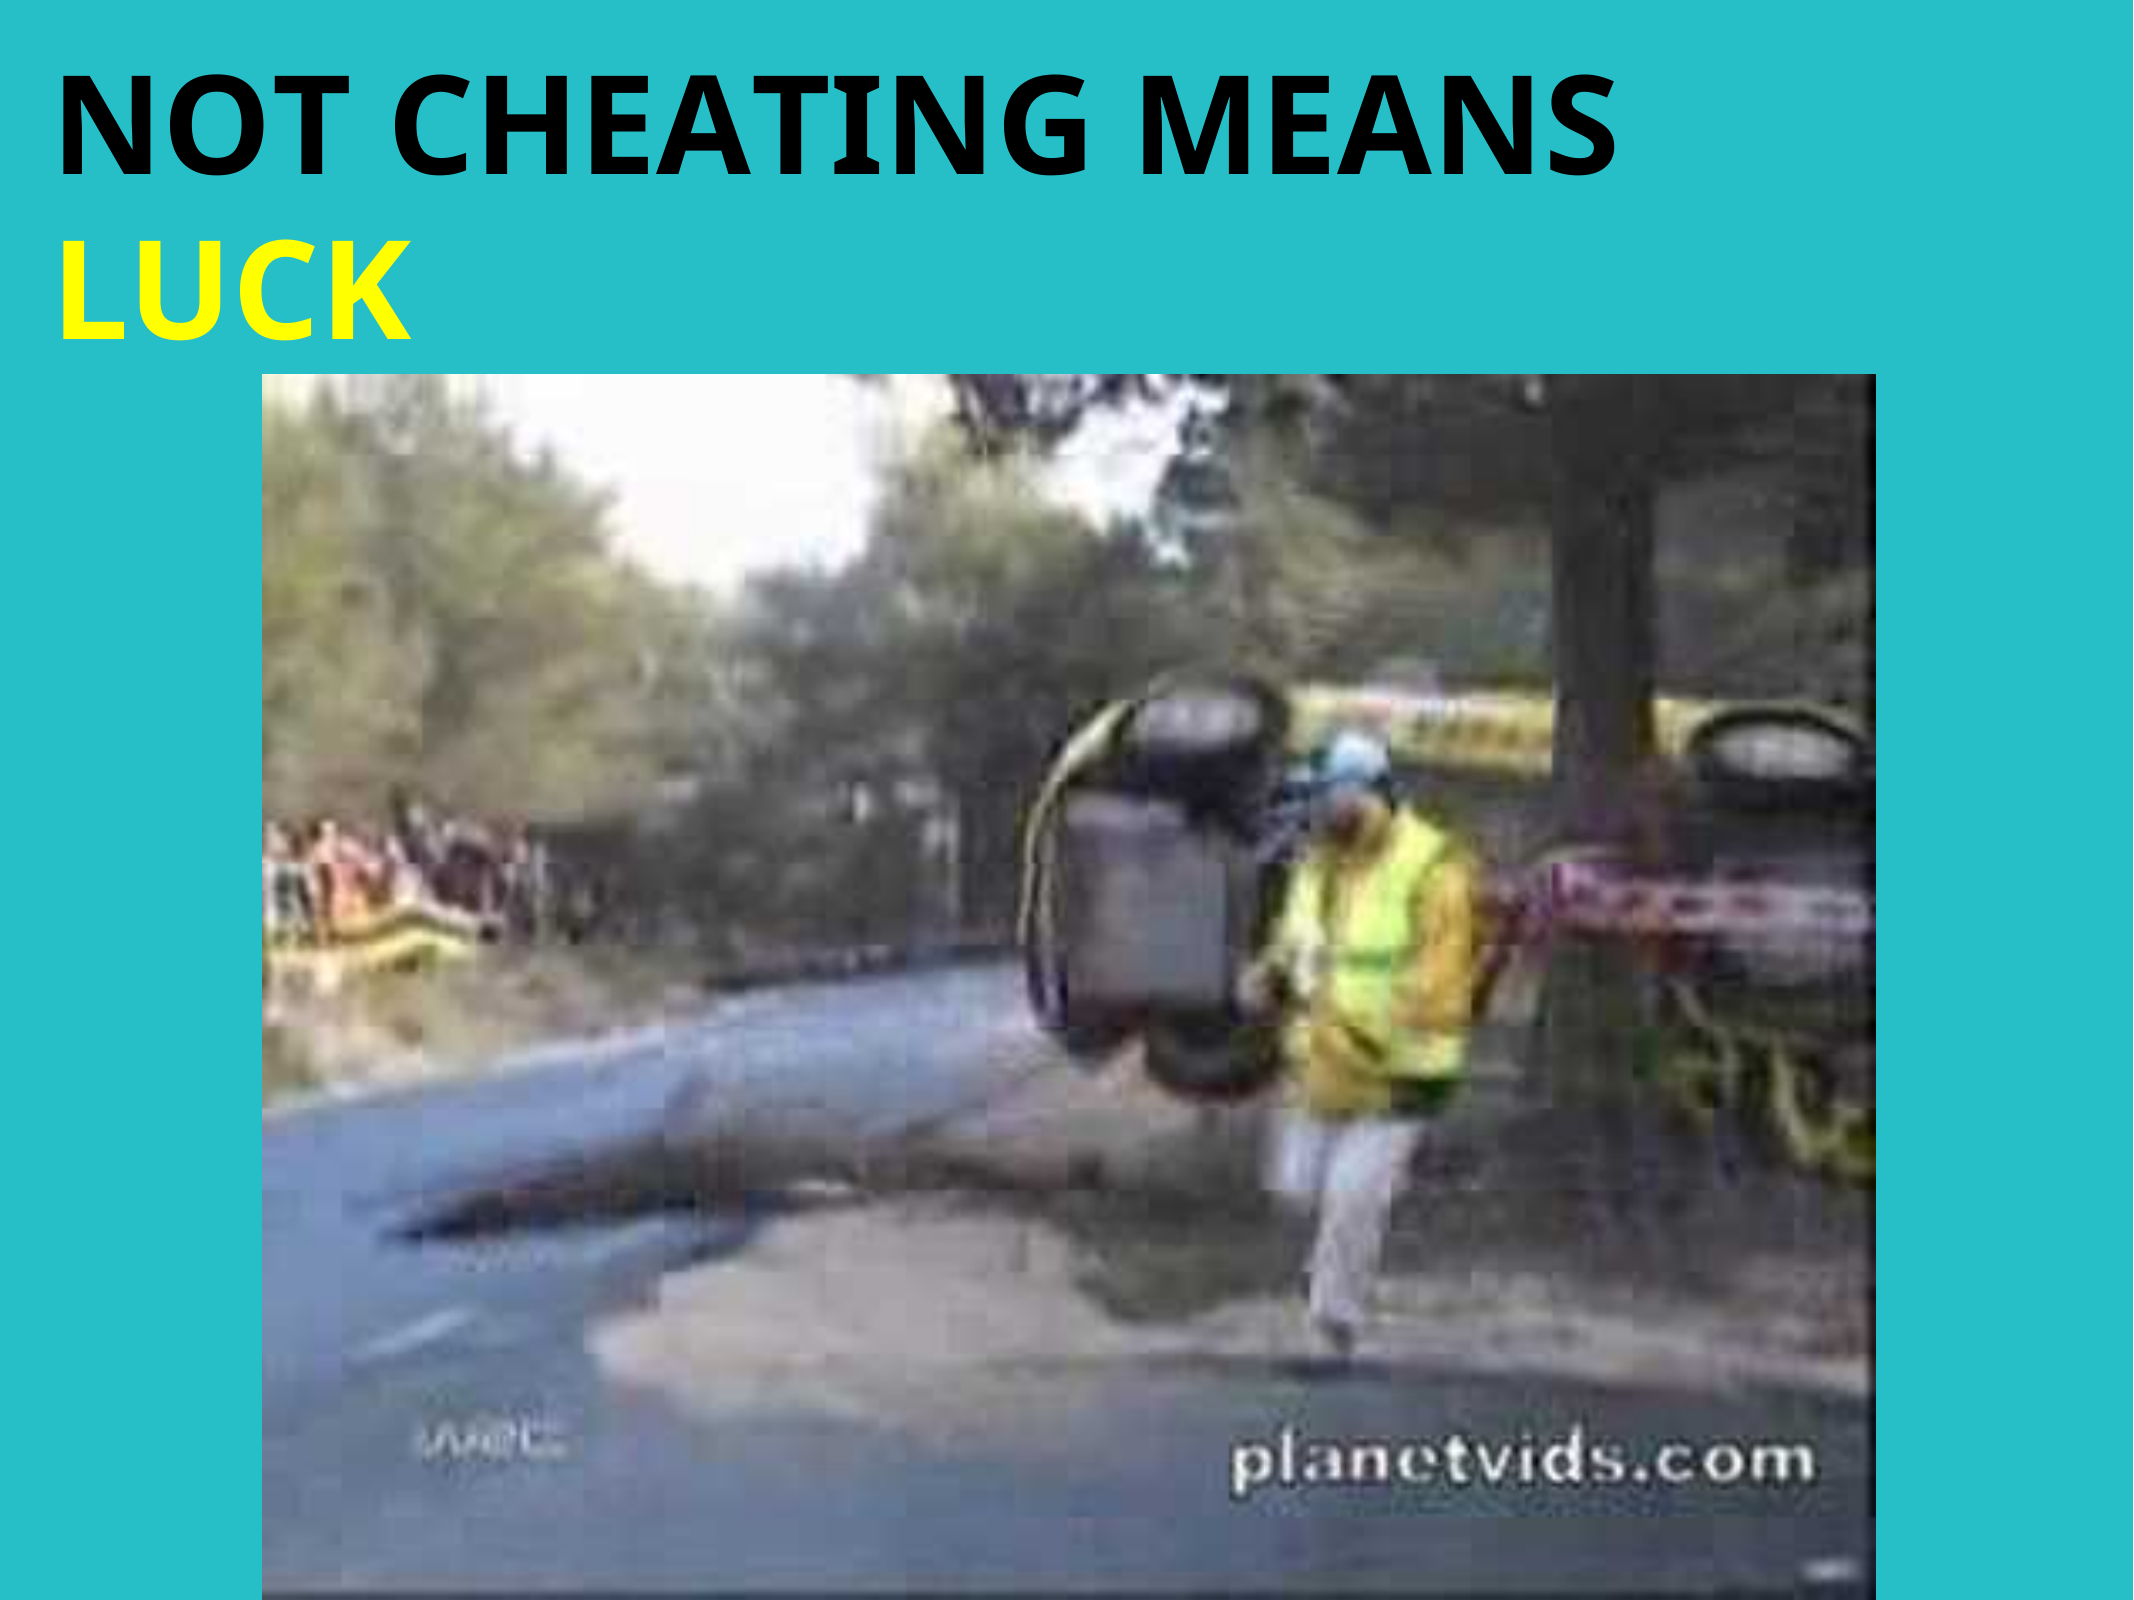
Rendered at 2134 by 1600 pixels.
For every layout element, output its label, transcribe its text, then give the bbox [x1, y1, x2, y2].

text_box NOT CHEATING MEANS LUCK [41, 37, 2134, 483]
picture [262, 374, 1876, 1600]
